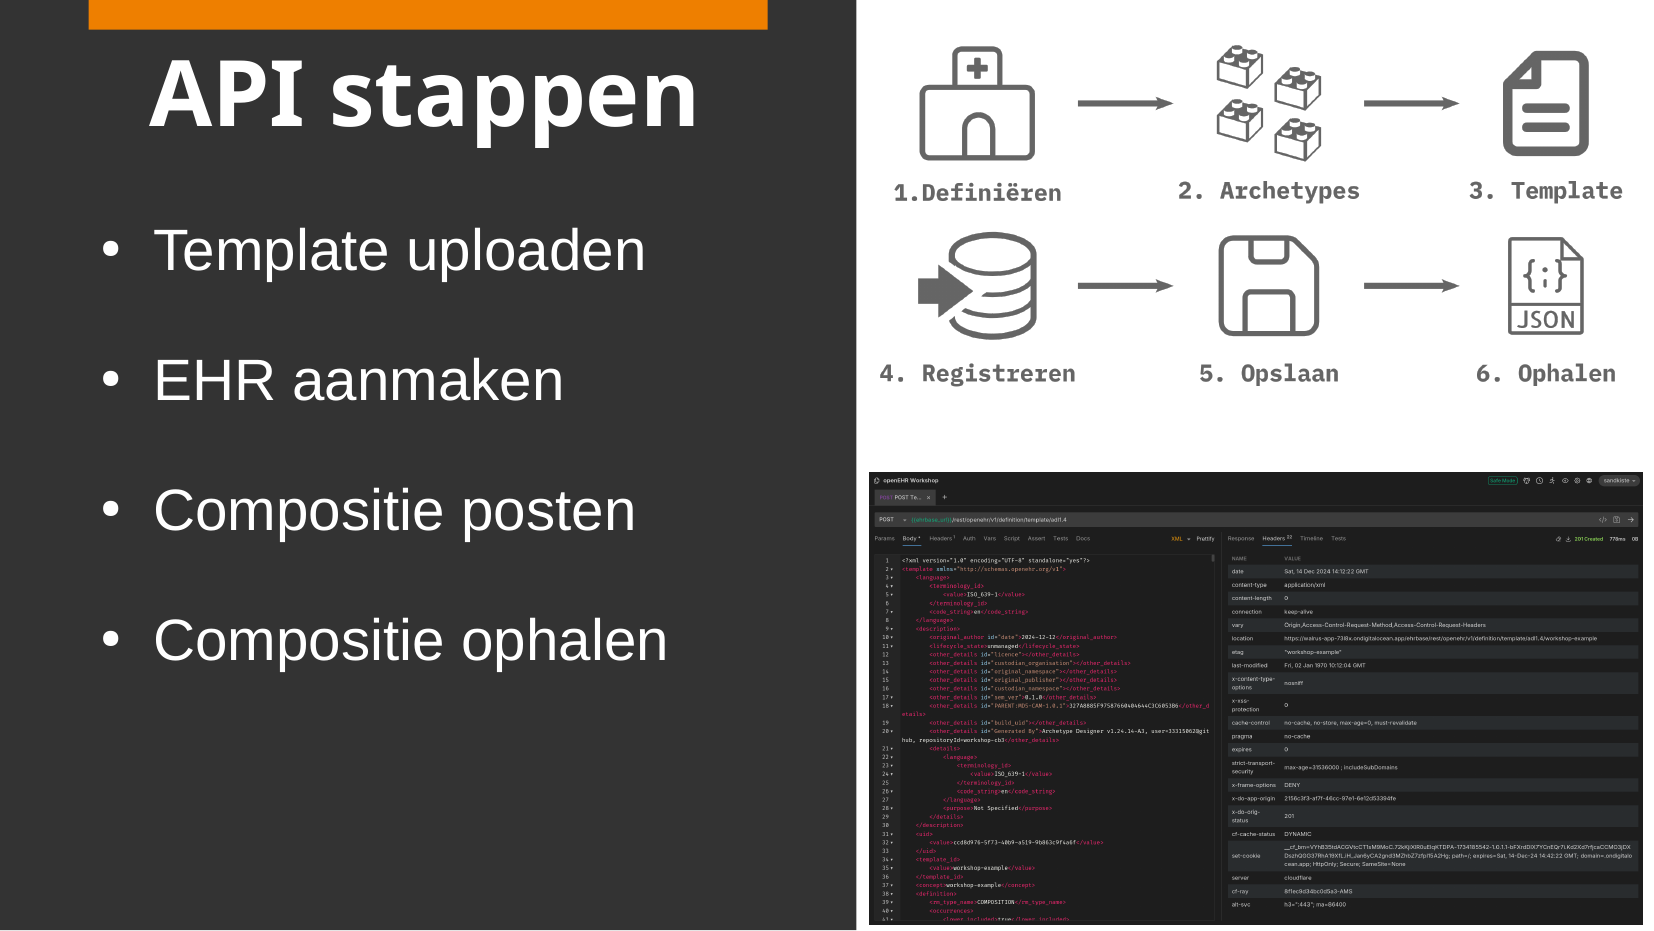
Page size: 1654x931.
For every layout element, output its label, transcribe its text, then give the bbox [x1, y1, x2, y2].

title API stappen [82, 13, 768, 169]
picture [856, 17, 1646, 414]
list Template uploaden EHR aanmaken Compositie posten Compositie ophalen [82, 217, 768, 857]
picture [869, 472, 1643, 925]
text_box [0, 0, 857, 931]
